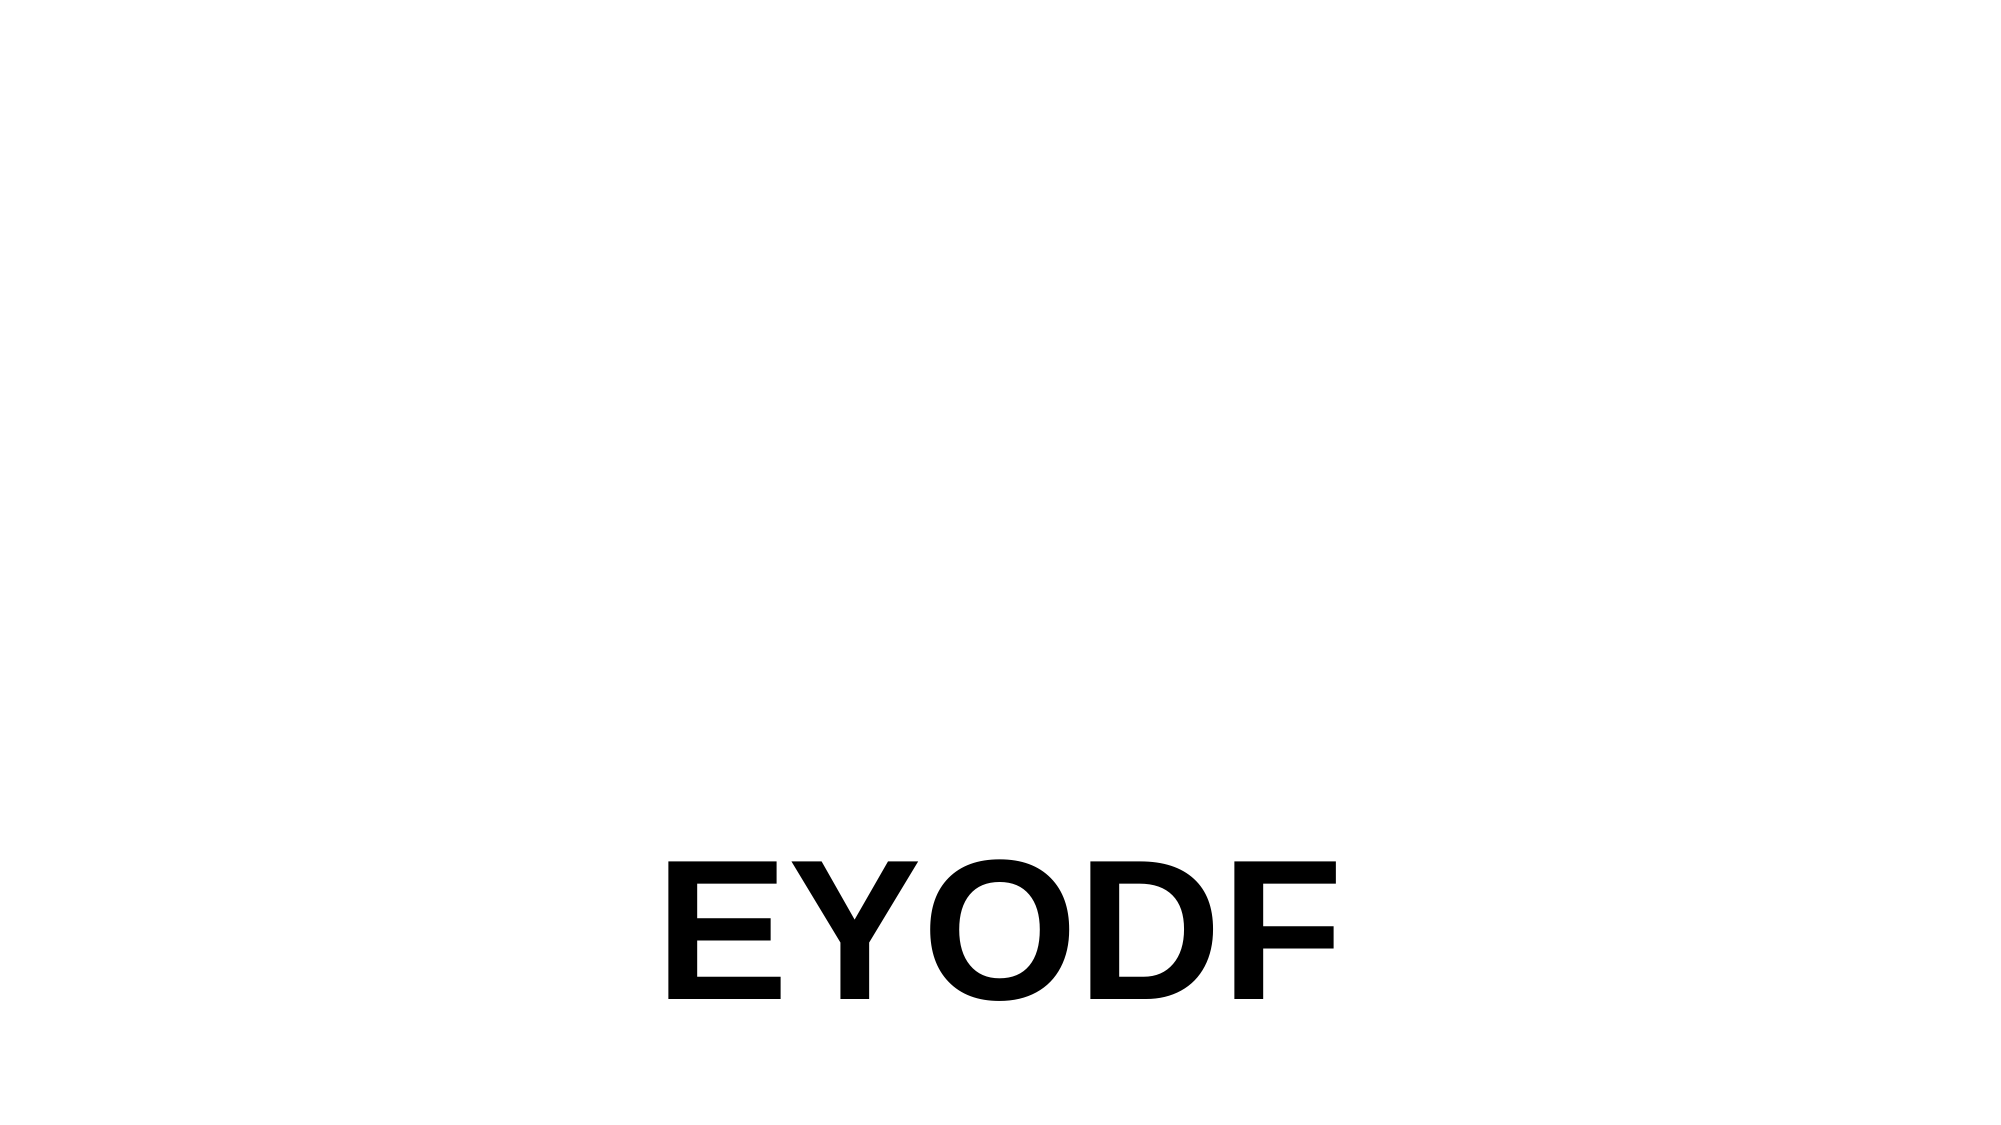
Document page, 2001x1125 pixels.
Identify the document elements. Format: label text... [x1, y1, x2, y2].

title EYODF [99, 818, 1900, 1042]
